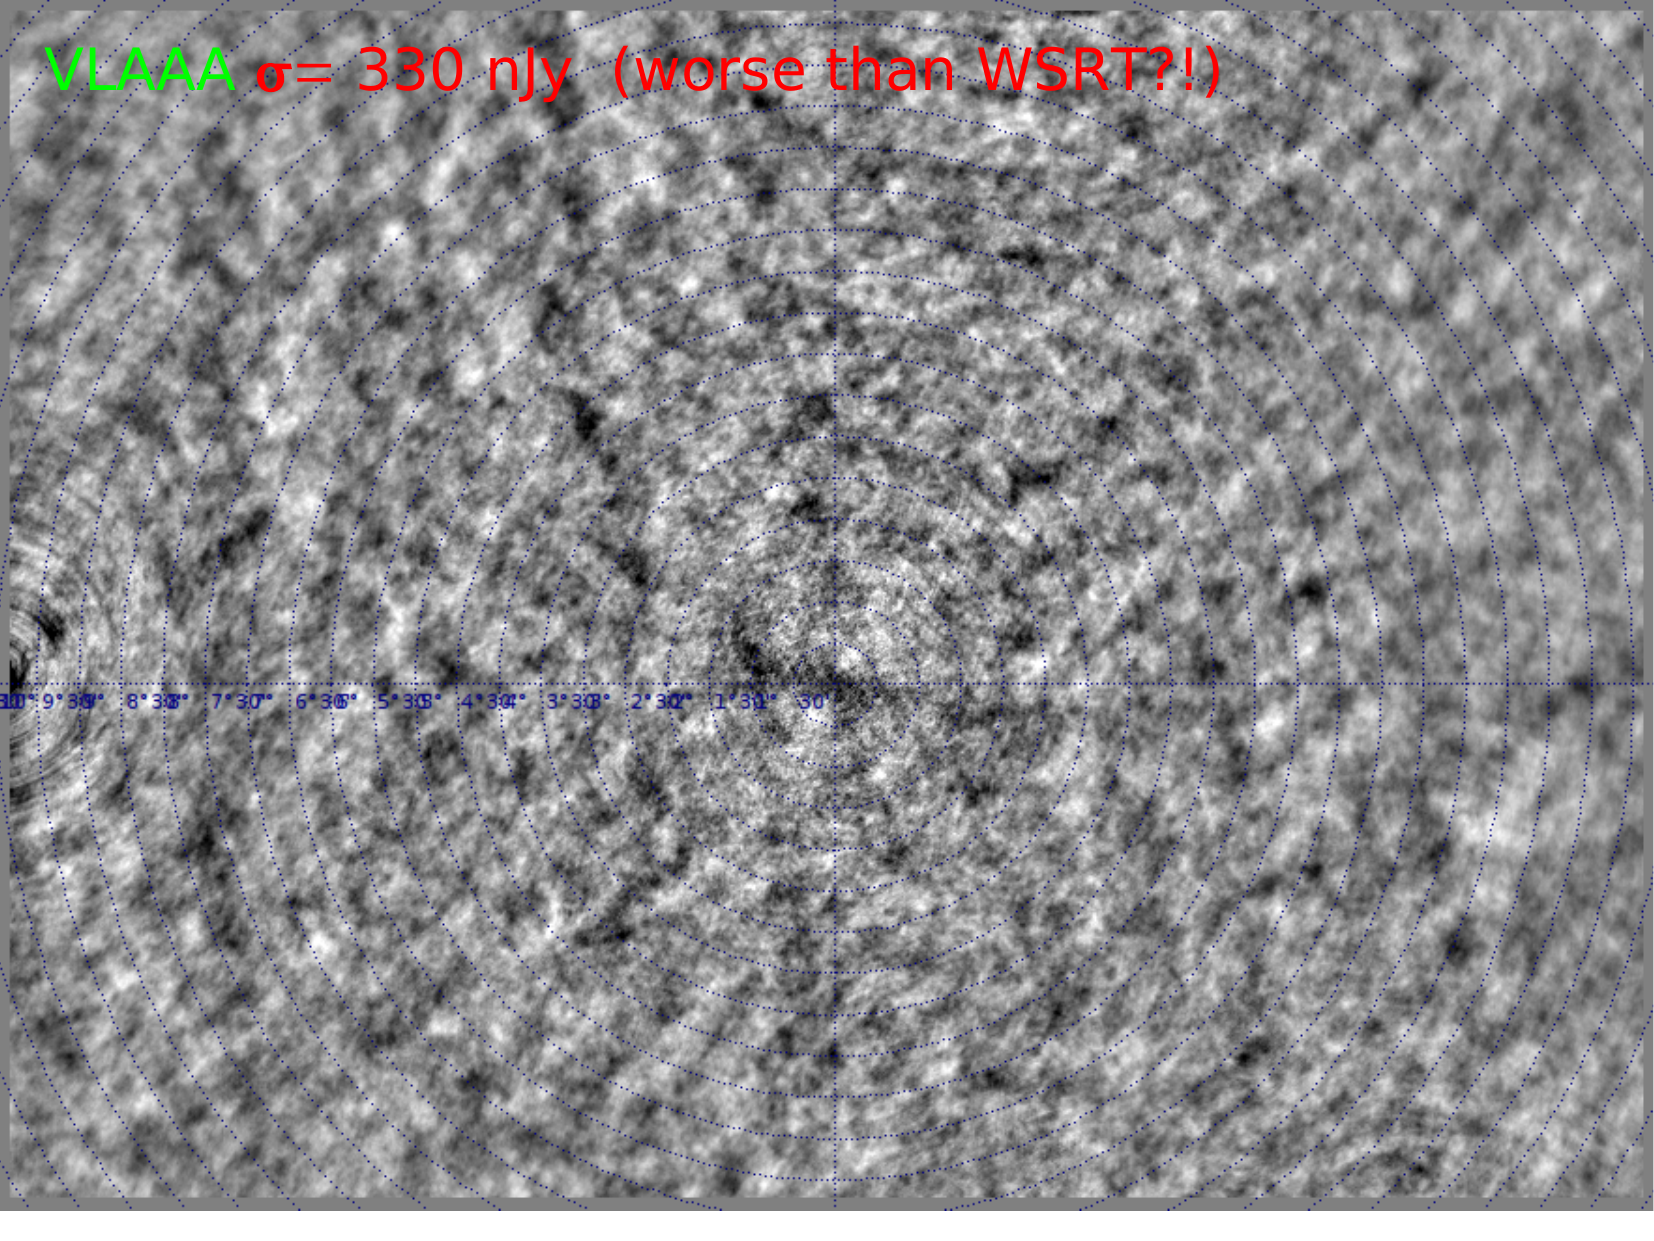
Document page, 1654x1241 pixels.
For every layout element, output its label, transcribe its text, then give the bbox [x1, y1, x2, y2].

text_box VLAAA = 330 nJy (worse than WSRT?!) [29, 29, 1359, 113]
picture [0, 0, 1654, 1211]
